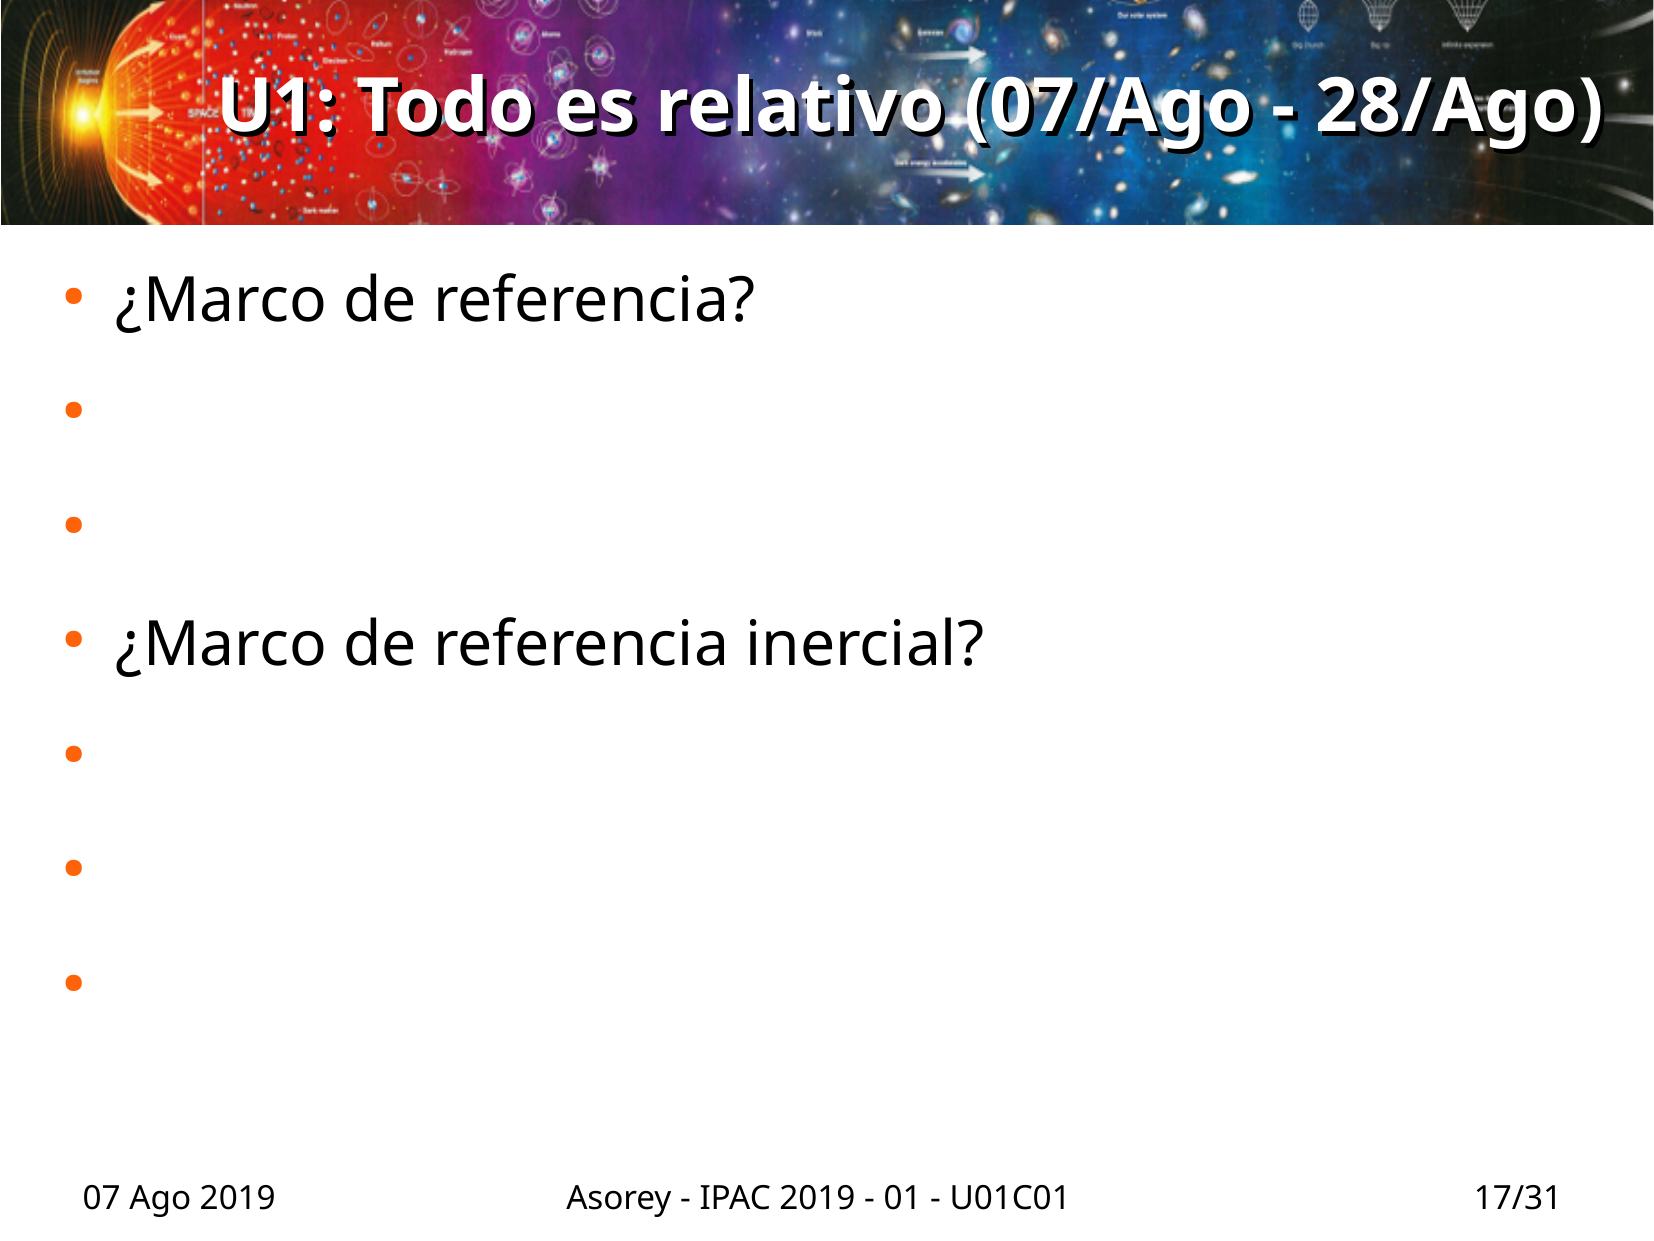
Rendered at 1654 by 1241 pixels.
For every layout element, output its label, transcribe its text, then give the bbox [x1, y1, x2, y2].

picture [1, 0, 1654, 225]
title U1: Todo es relativo (07/Ago - 28/Ago) [45, 15, 1606, 191]
list ¿Marco de referencia? ¿Marco de referencia inercial? [45, 255, 1606, 1156]
